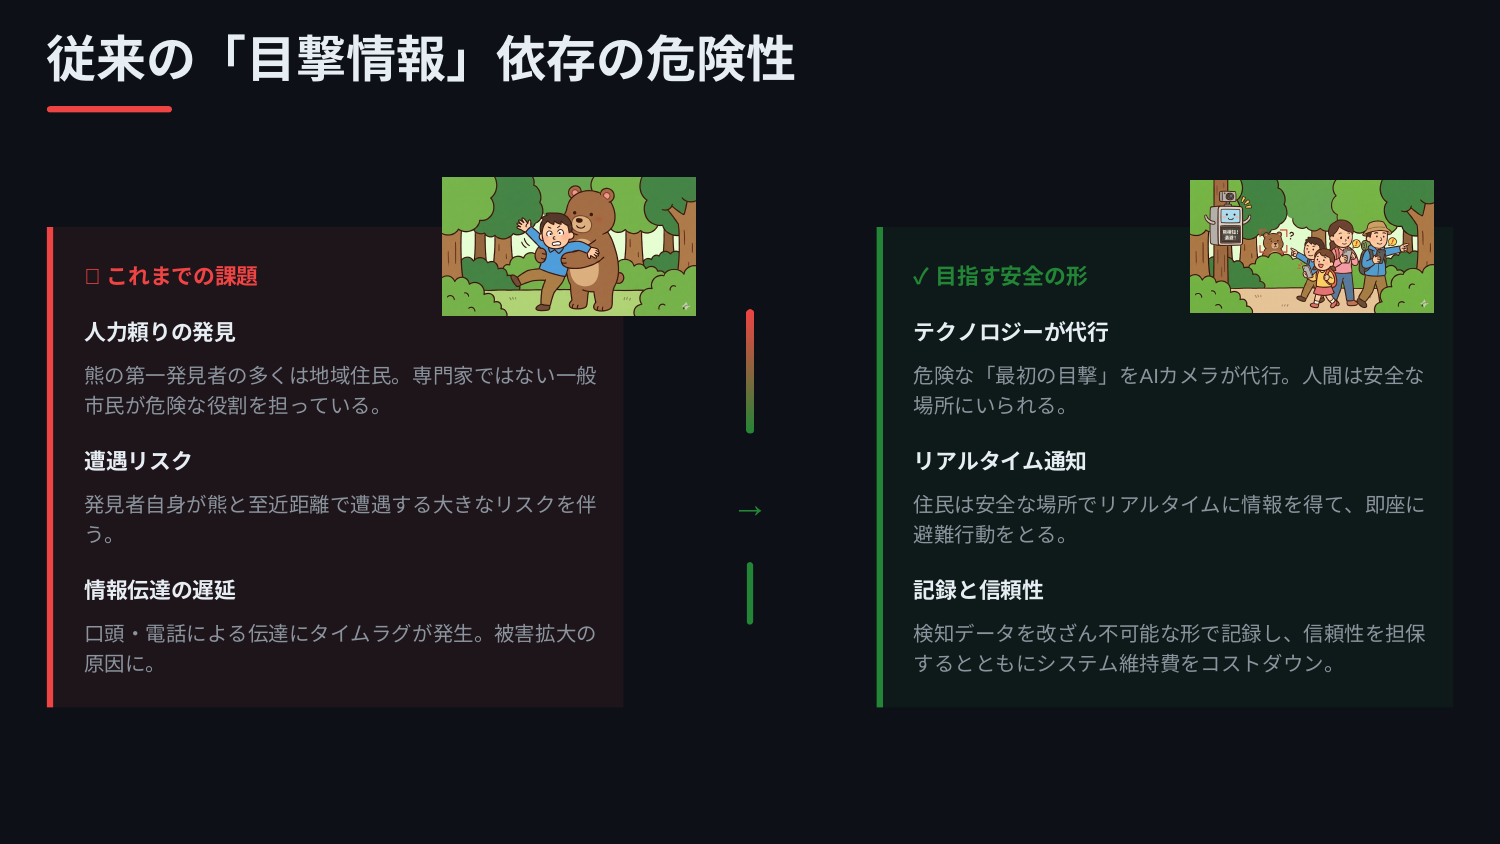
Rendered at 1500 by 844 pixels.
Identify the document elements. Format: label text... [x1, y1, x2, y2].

text_box ✓ 目指す安全の形 [914, 258, 1190, 289]
picture [746, 309, 754, 435]
text_box ❌ これまでの課題 [84, 258, 442, 289]
text_box 口頭・電話による伝達にタイムラグが発生。被害拡大の原因に。 [84, 615, 603, 676]
text_box 記録と信頼性 [914, 571, 1432, 603]
text_box 検知データを改ざん不可能な形で記録し、信頼性を担保するとともにシステム維持費をコストダウン。 [914, 615, 1432, 676]
text_box 従来の「目撃情報」依存の危険性 [46, 37, 815, 88]
text_box リアルタイム通知 [914, 442, 1432, 474]
text_box 情報伝達の遅延 [84, 571, 603, 603]
text_box 危険な「最初の目撃」をAIカメラが代行。人間は安全な場所にいられる。 [914, 356, 1432, 418]
text_box 熊の第一発見者の多くは地域住民。専門家ではない一般市民が危険な役割を担っている。 [84, 356, 603, 418]
text_box 遭遇リスク [84, 442, 603, 474]
text_box → [730, 472, 770, 525]
text_box 人力頼りの発見 [84, 313, 603, 345]
text_box [46, 106, 172, 113]
picture [1190, 180, 1434, 313]
picture [442, 177, 696, 316]
text_box [883, 227, 1454, 708]
text_box 発見者自身が熊と至近距離で遭遇する大きなリスクを伴う。 [84, 486, 603, 547]
text_box 住民は安全な場所でリアルタイムに情報を得て、即座に避難行動をとる。 [914, 486, 1432, 547]
text_box テクノロジーが代行 [914, 313, 1432, 345]
text_box [54, 227, 624, 708]
text_box [746, 562, 754, 625]
